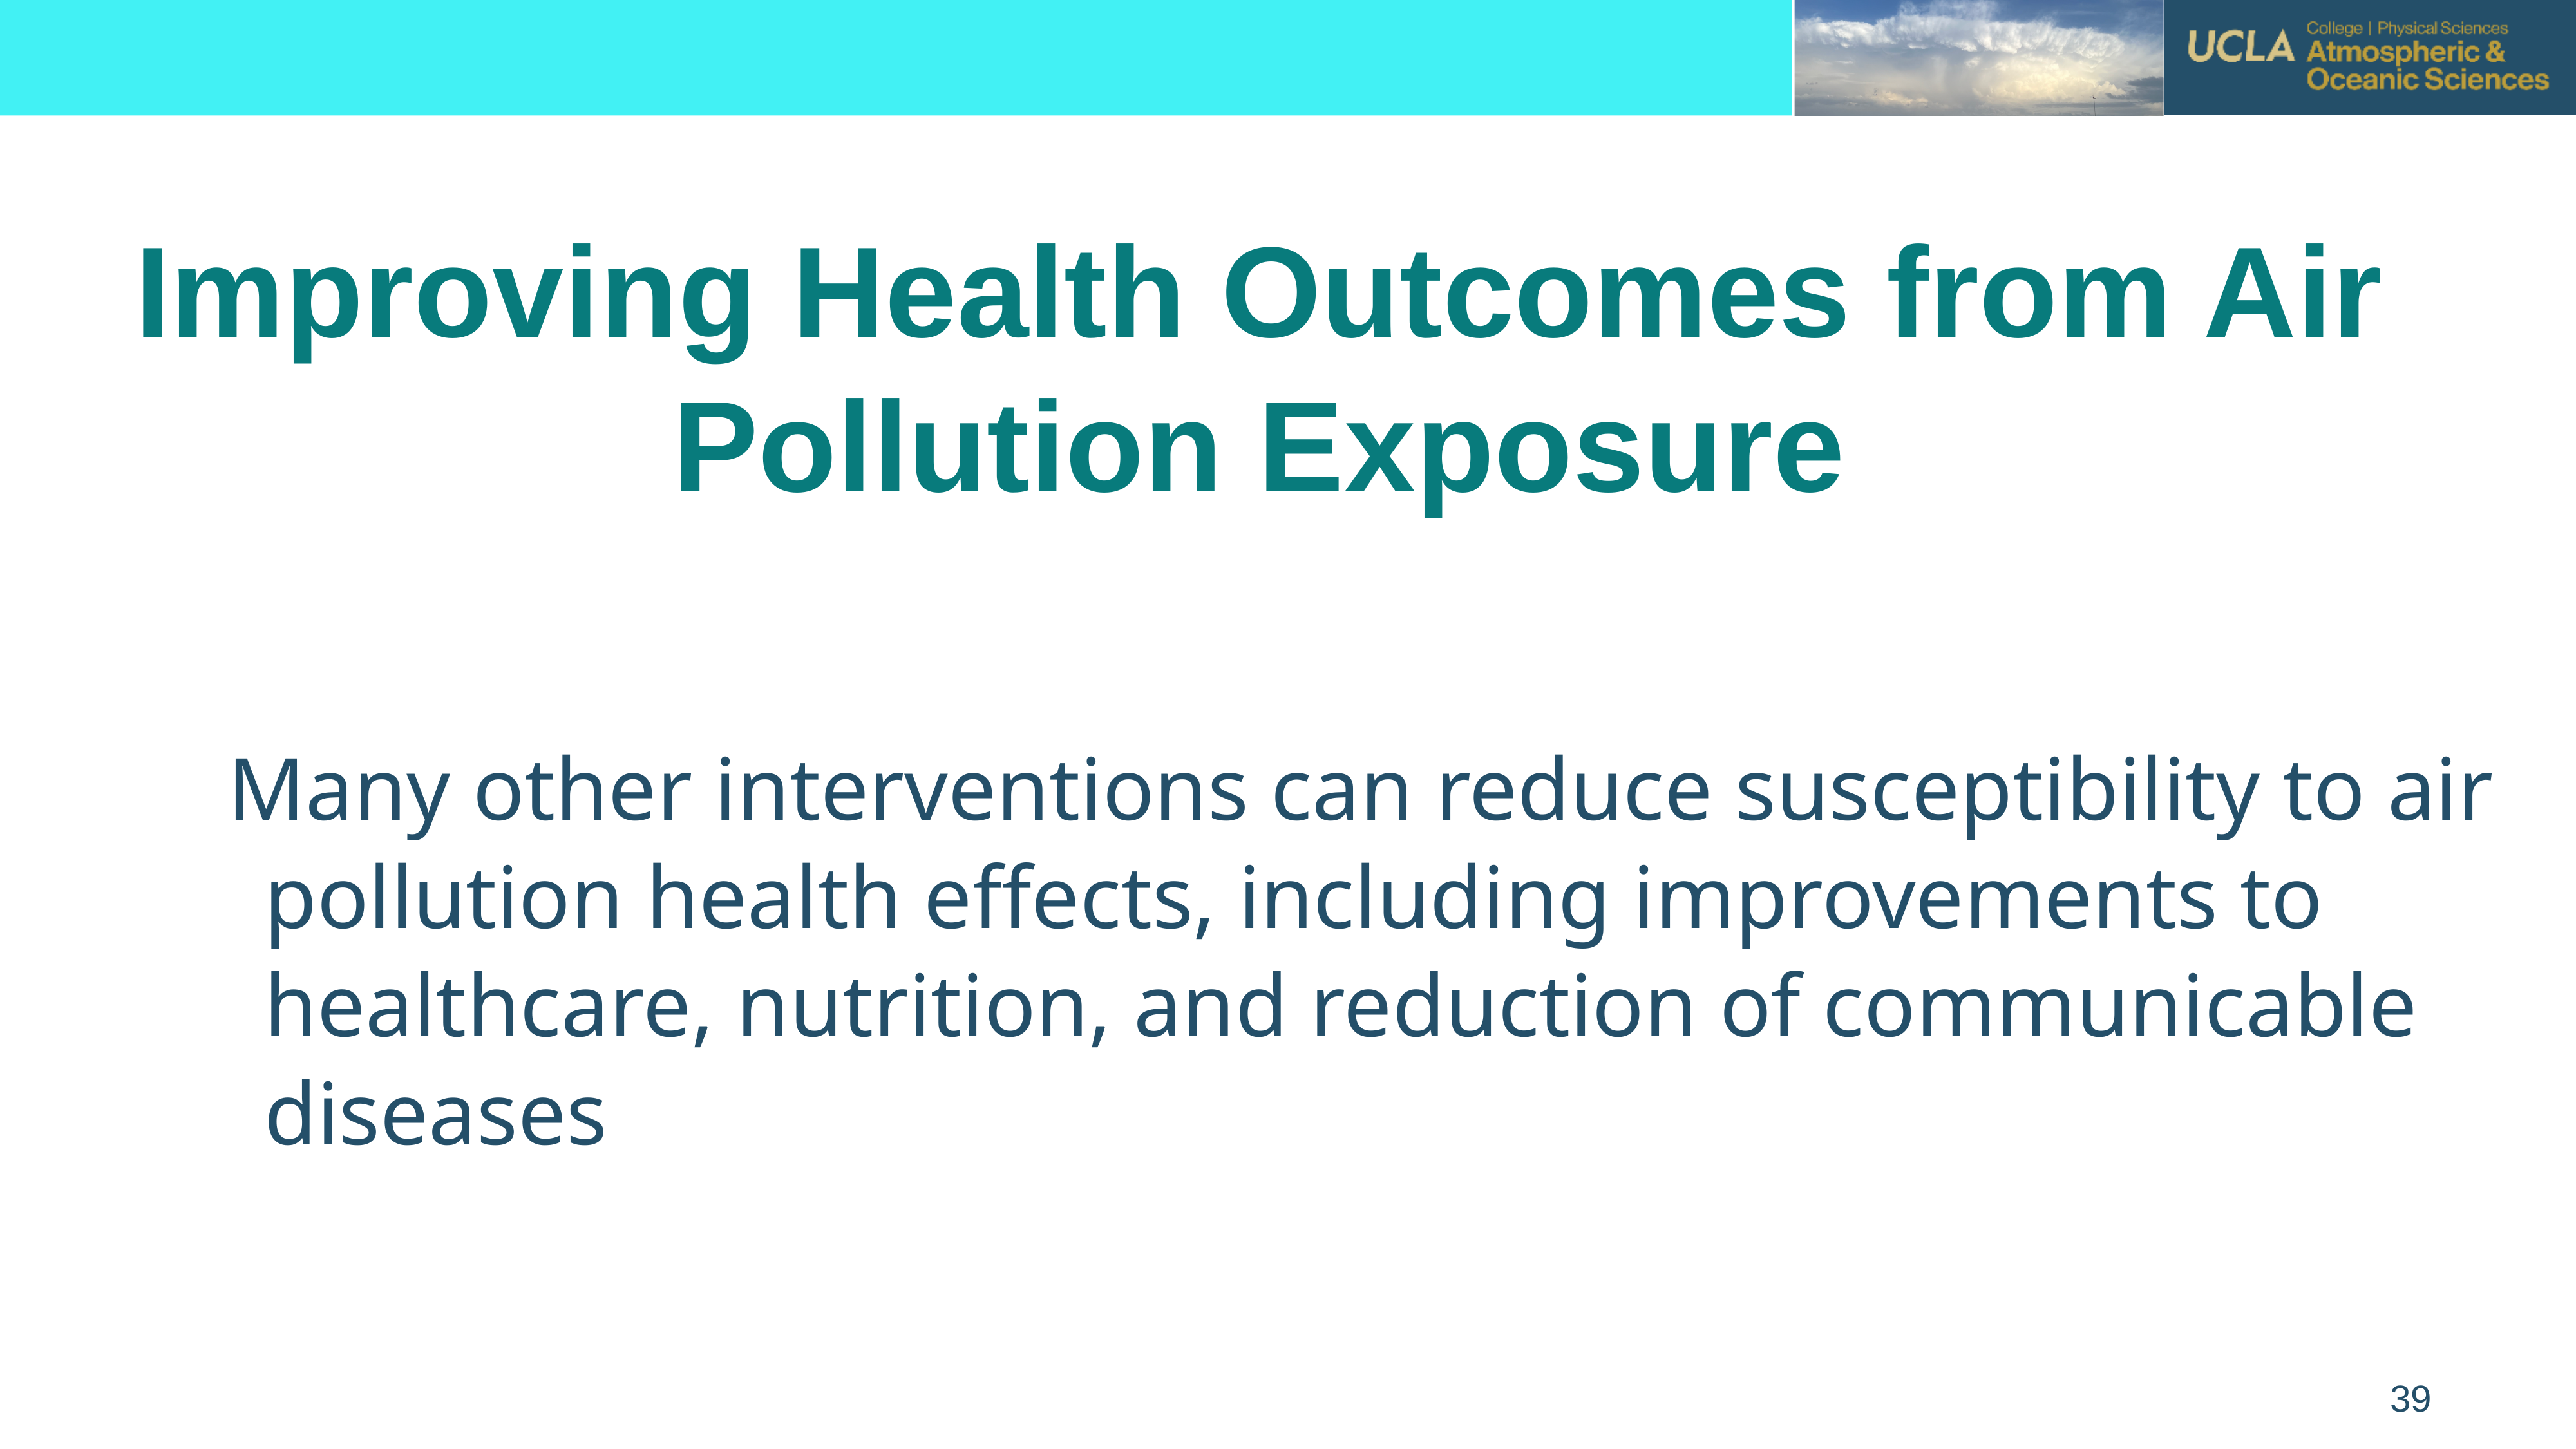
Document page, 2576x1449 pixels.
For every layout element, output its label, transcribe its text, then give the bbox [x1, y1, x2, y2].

list Many other interventions can reduce susceptibility to air pollution health effects, including improvements to healthcare, nutrition, and reduction of communicable diseases [218, 724, 2514, 1449]
text_box Improving Health Outcomes from Air Pollution Exposure [28, 204, 2490, 522]
slide_number <number> [2380, 1369, 2540, 1447]
picture [1794, 0, 2576, 116]
